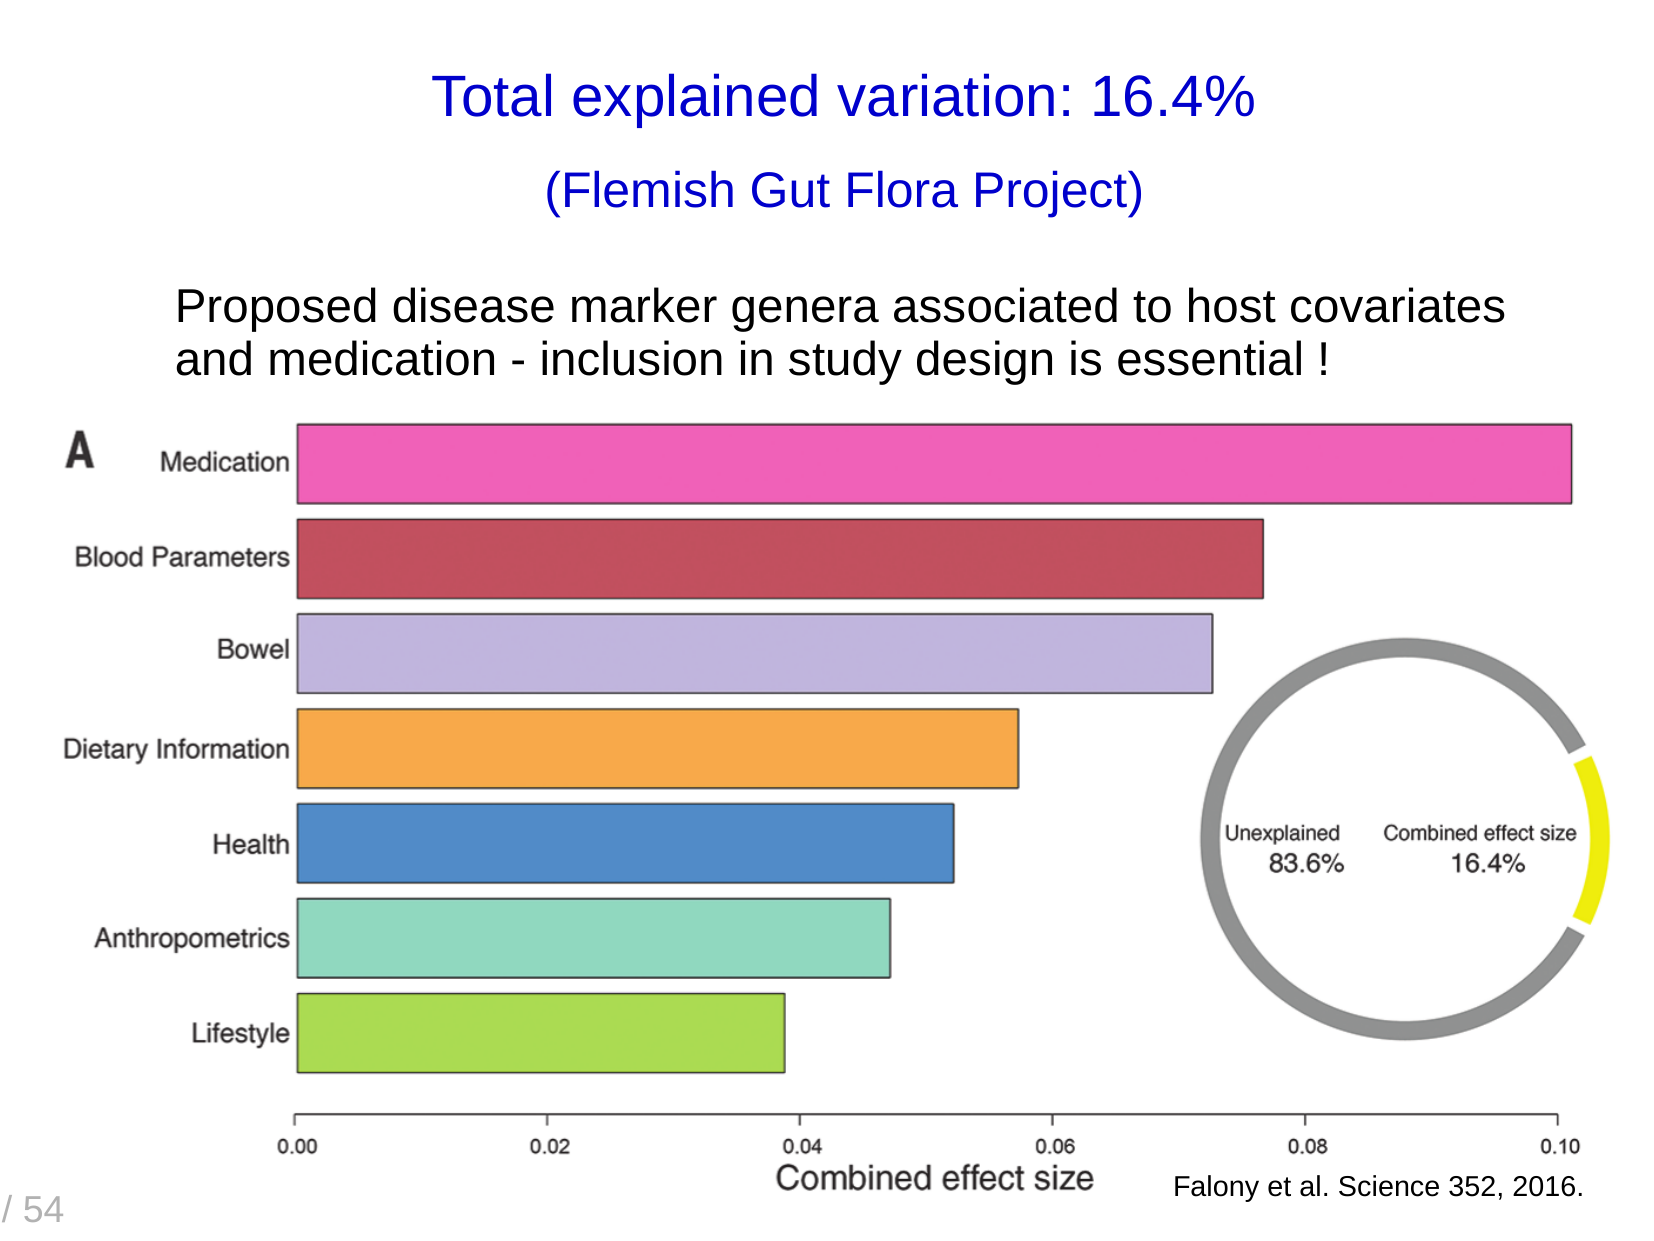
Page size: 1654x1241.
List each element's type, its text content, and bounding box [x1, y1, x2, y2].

text_box Falony et al. Science 352, 2016. [1128, 1167, 1632, 1223]
text_box <number> / 54 [0, 1181, 251, 1239]
text_box Proposed disease marker genera associated to host covariates and medication - inclusion in study design is essential ! [112, 279, 1594, 421]
picture [48, 393, 1625, 1199]
list Total explained variation: 16.4% (Flemish Gut Flora Project) [21, 57, 1597, 224]
